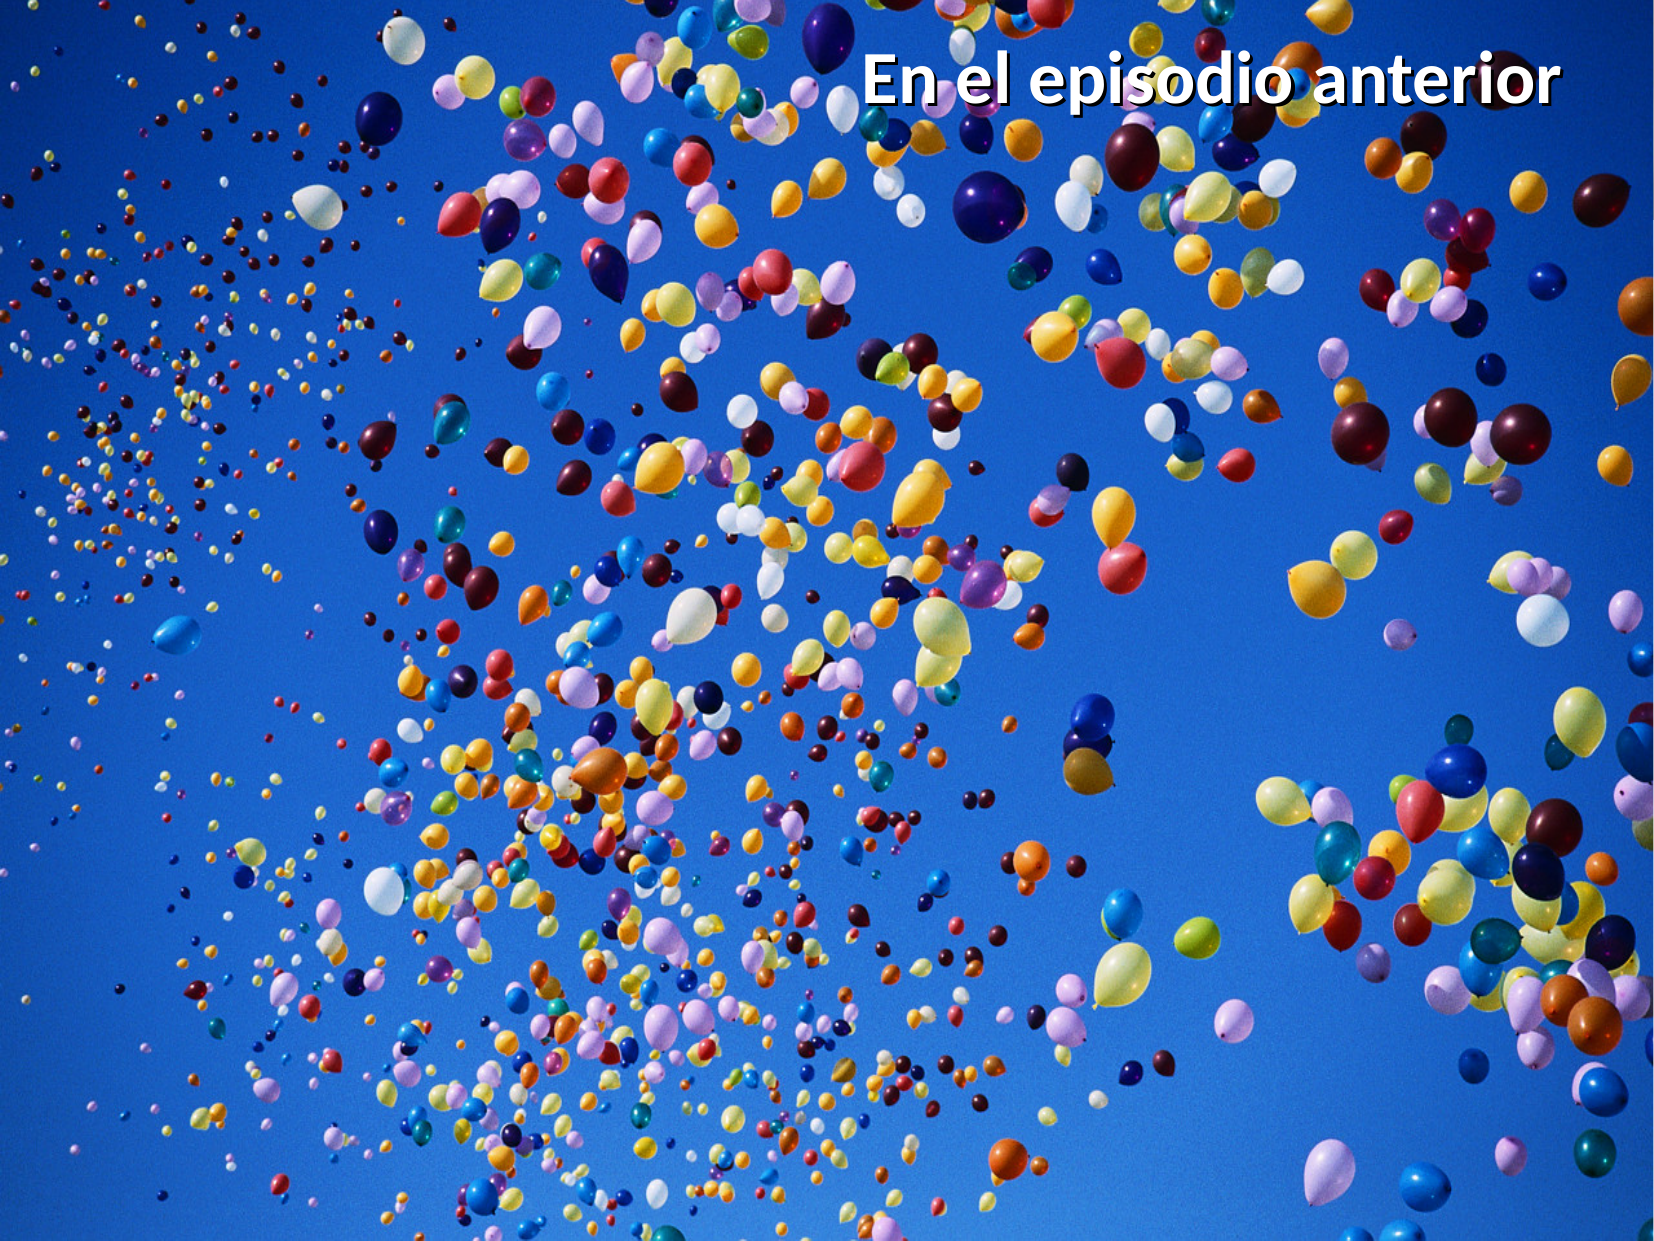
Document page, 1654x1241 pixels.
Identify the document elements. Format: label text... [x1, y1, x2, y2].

picture [0, 0, 1654, 1241]
title En el episodio anterior [75, 19, 1564, 151]
